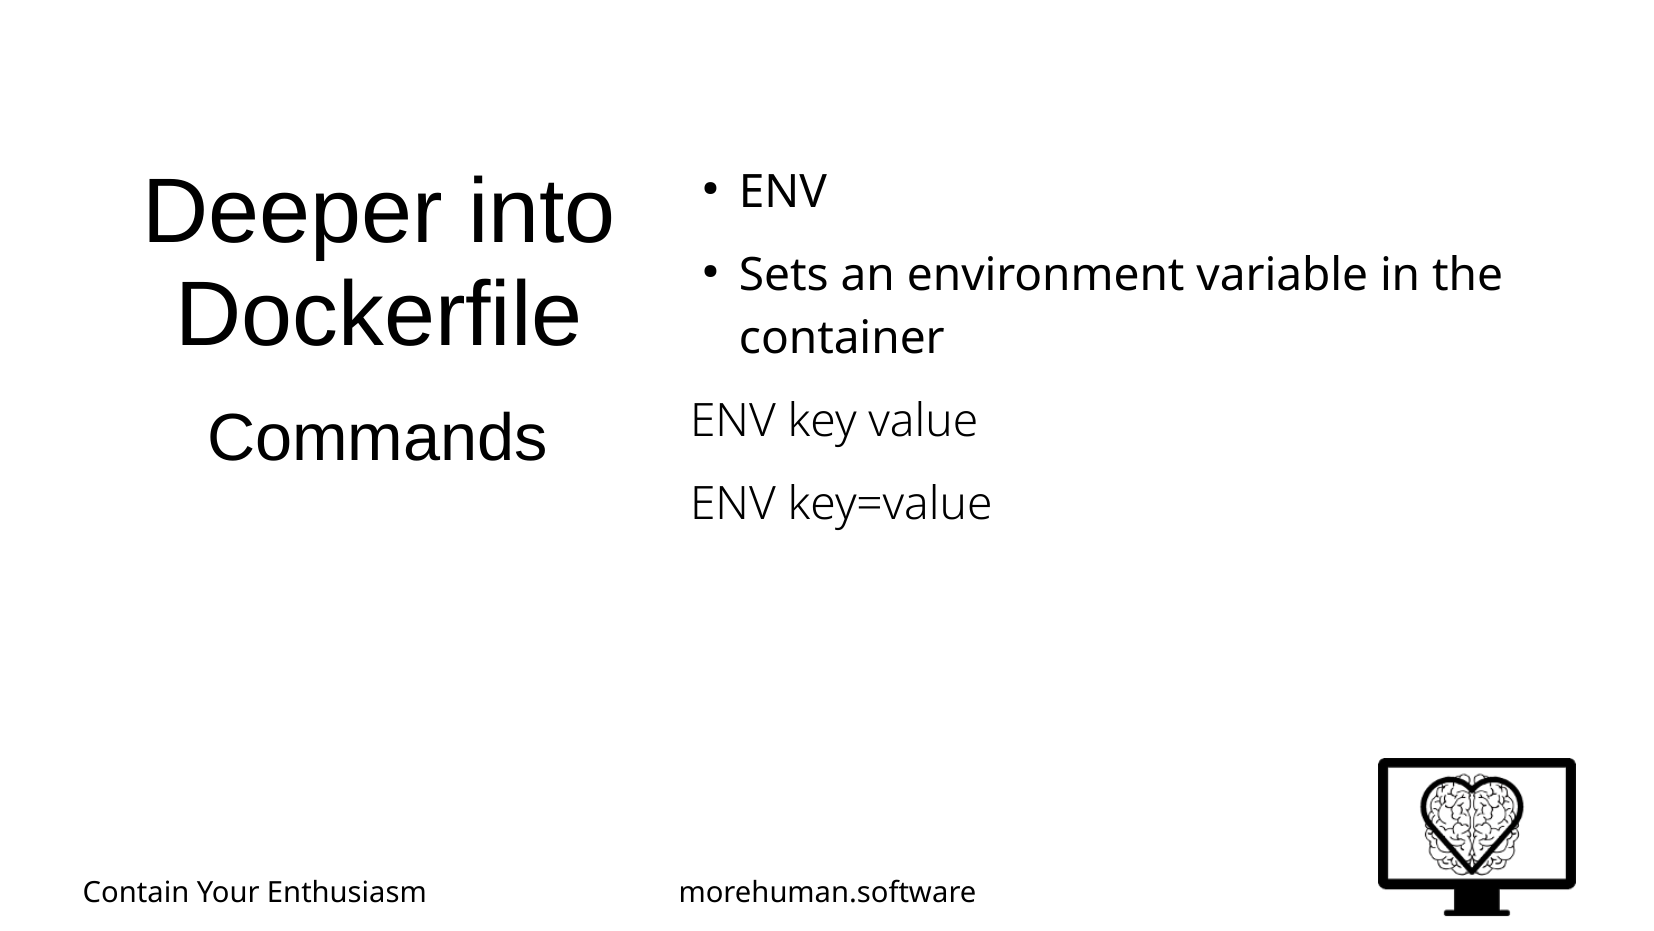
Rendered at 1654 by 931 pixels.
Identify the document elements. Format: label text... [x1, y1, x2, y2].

picture [1378, 758, 1576, 925]
title Deeper into Dockerfile [83, 154, 676, 371]
text_box Commands [81, 400, 674, 705]
list ENV Sets an environment variable in the container ENV key value ENV key=value [690, 157, 1572, 533]
